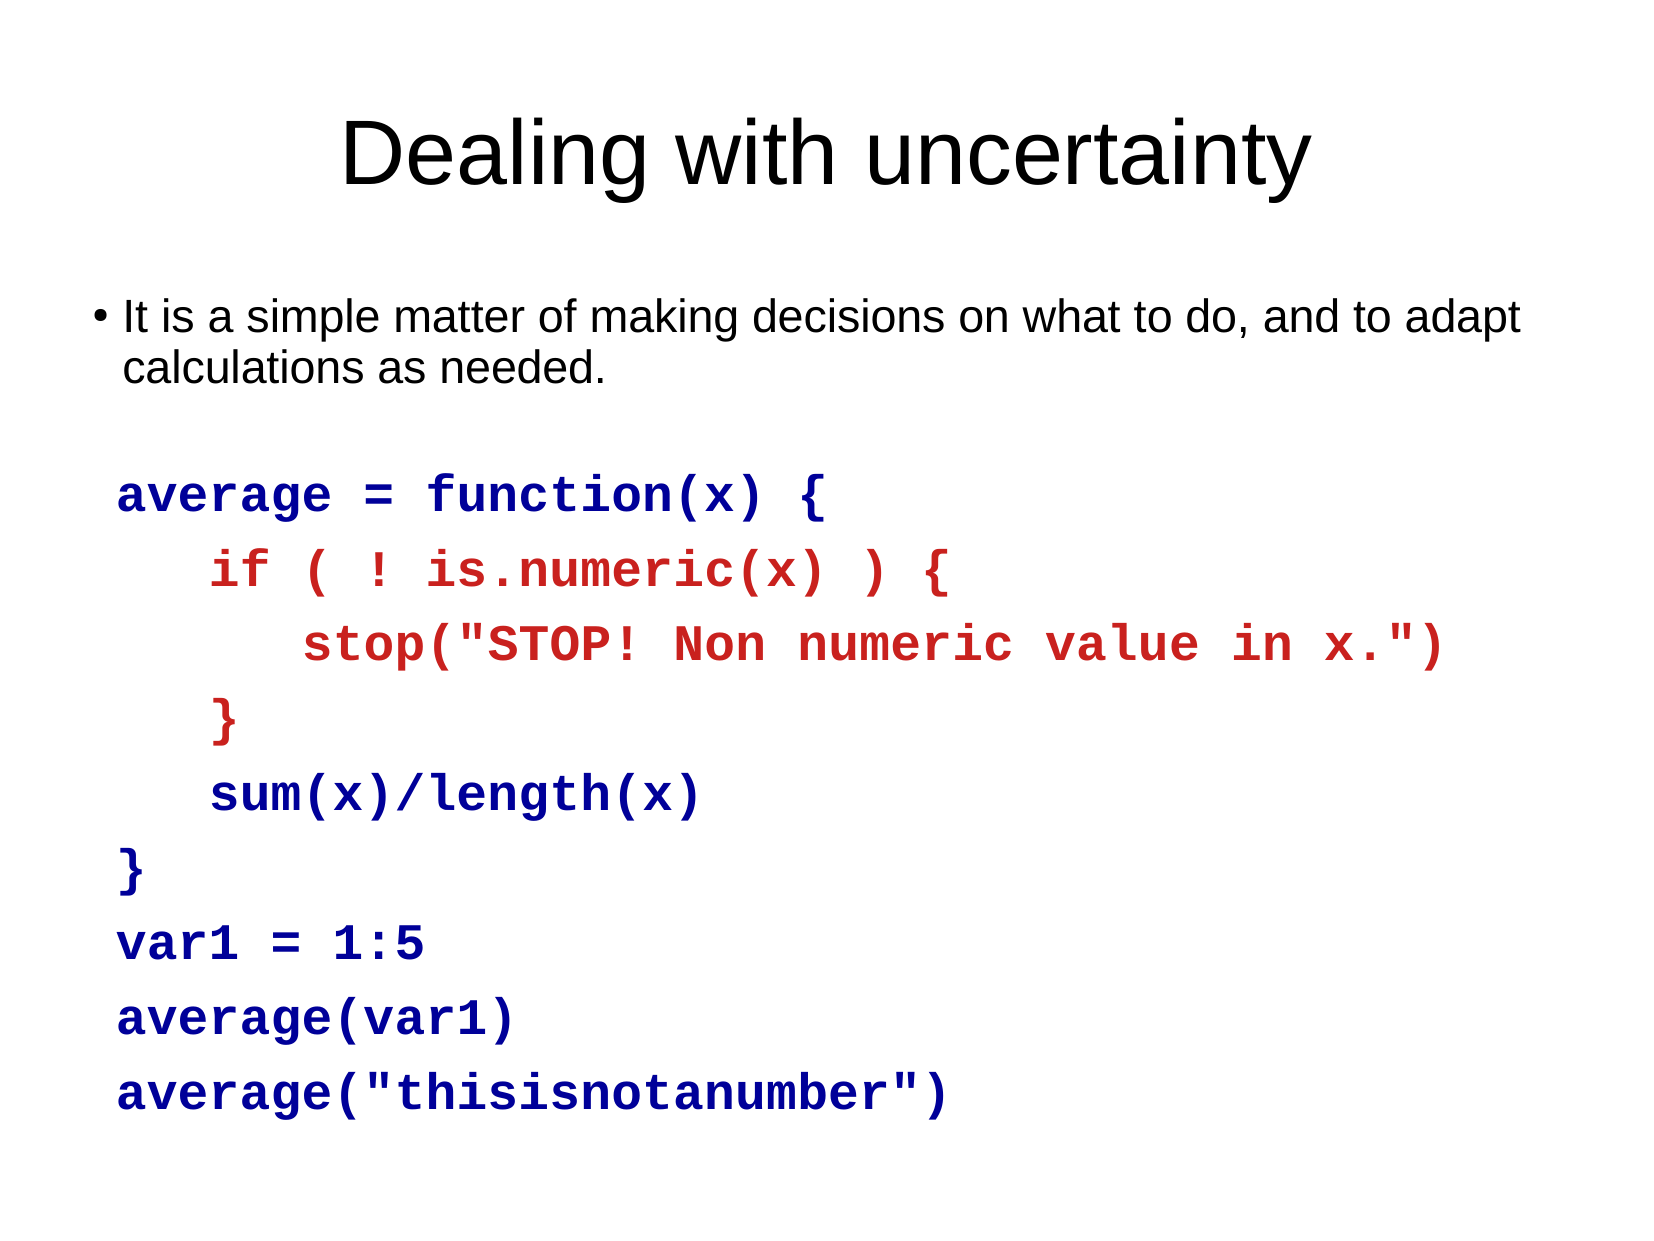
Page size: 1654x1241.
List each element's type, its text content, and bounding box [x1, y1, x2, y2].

title Dealing with uncertainty [82, 49, 1571, 257]
list It is a simple matter of making decisions on what to do, and to adapt calculations as needed. average = function(x) { if ( ! is.numeric(x) ) { stop("STOP! Non numeric value in x.") } sum(x)/length(x) } var1 = 1:5 average(var1) average("thisisnotanumber") [82, 290, 1571, 1134]
